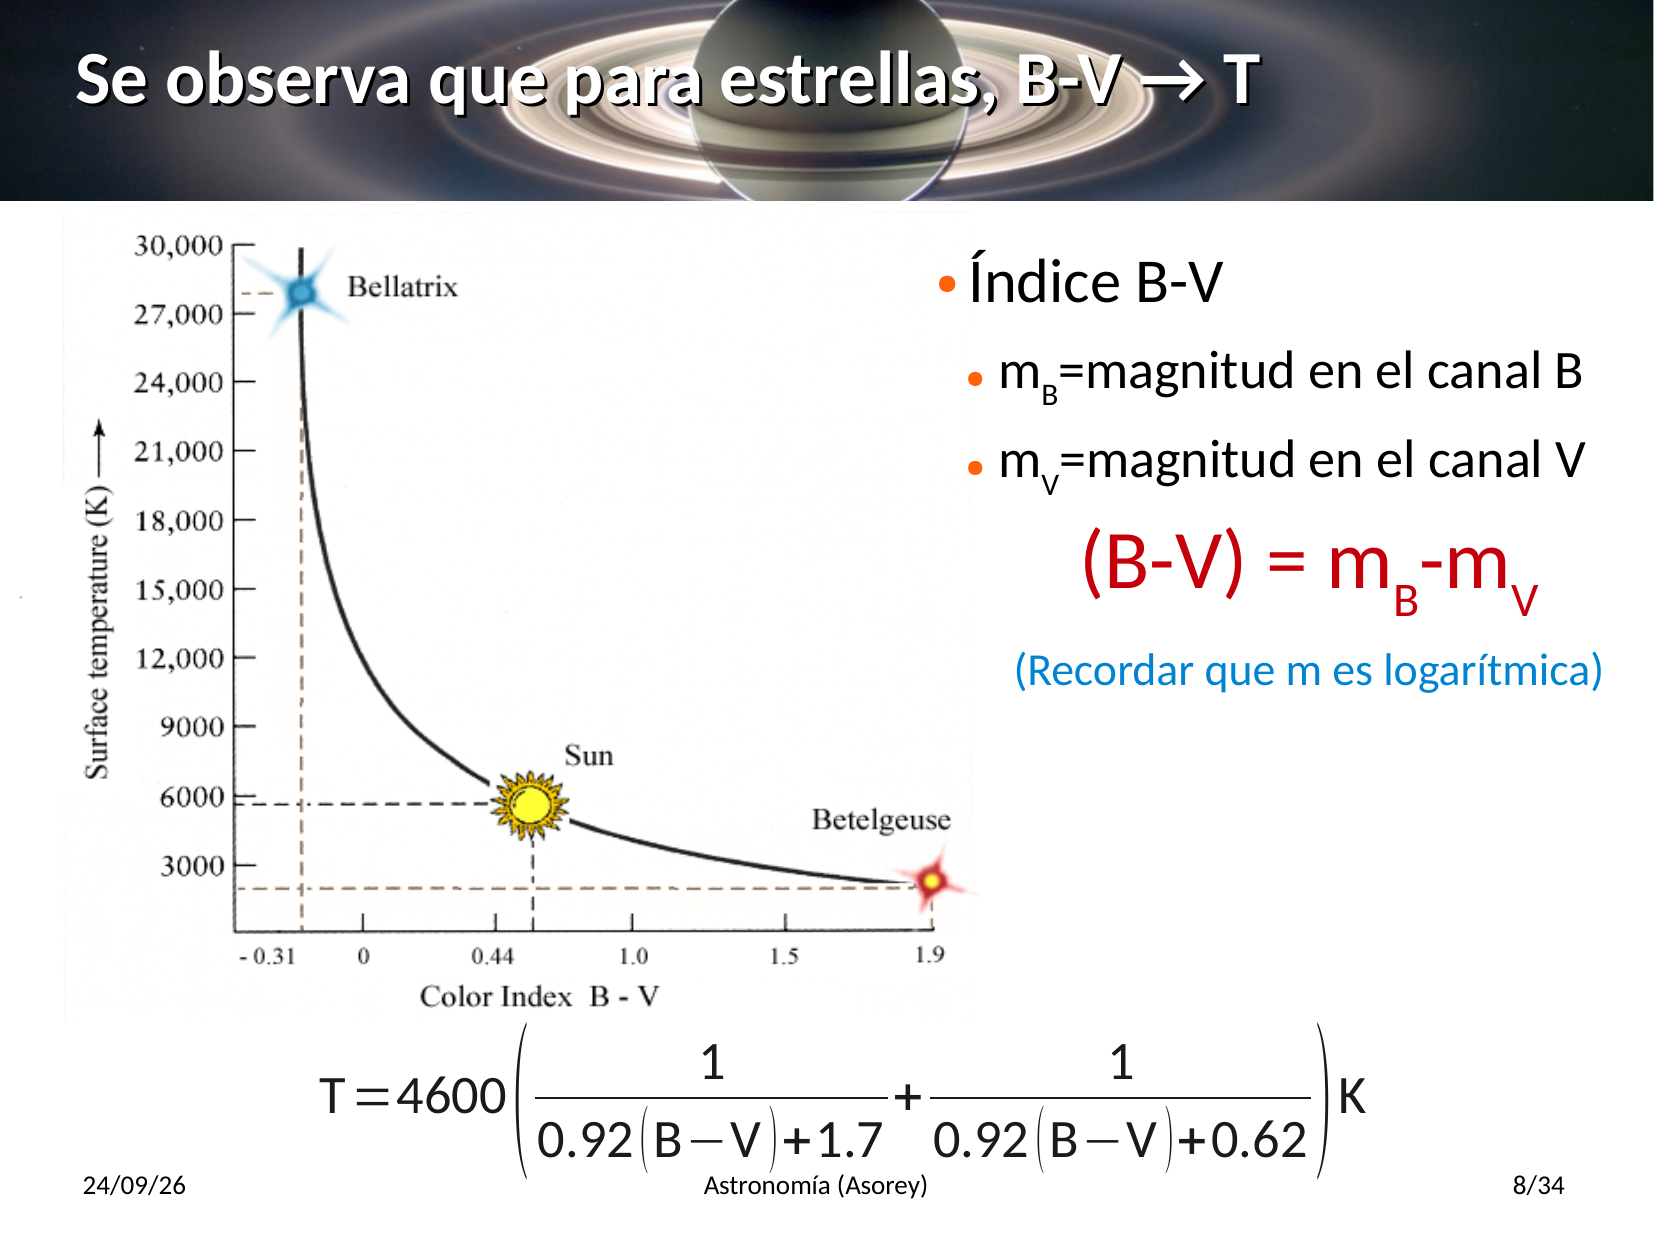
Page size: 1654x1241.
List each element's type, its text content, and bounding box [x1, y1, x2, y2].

list Índice B-V mB=magnitud en el canal B mV=magnitud en el canal V (B-V) = mB-mV (Recordar que m es logarítmica) [906, 255, 1621, 1156]
picture [15, 209, 1006, 1021]
title Se observa que para estrellas, B-V → T [75, 19, 1564, 151]
picture [0, 0, 1654, 201]
chart [311, 1020, 1374, 1184]
